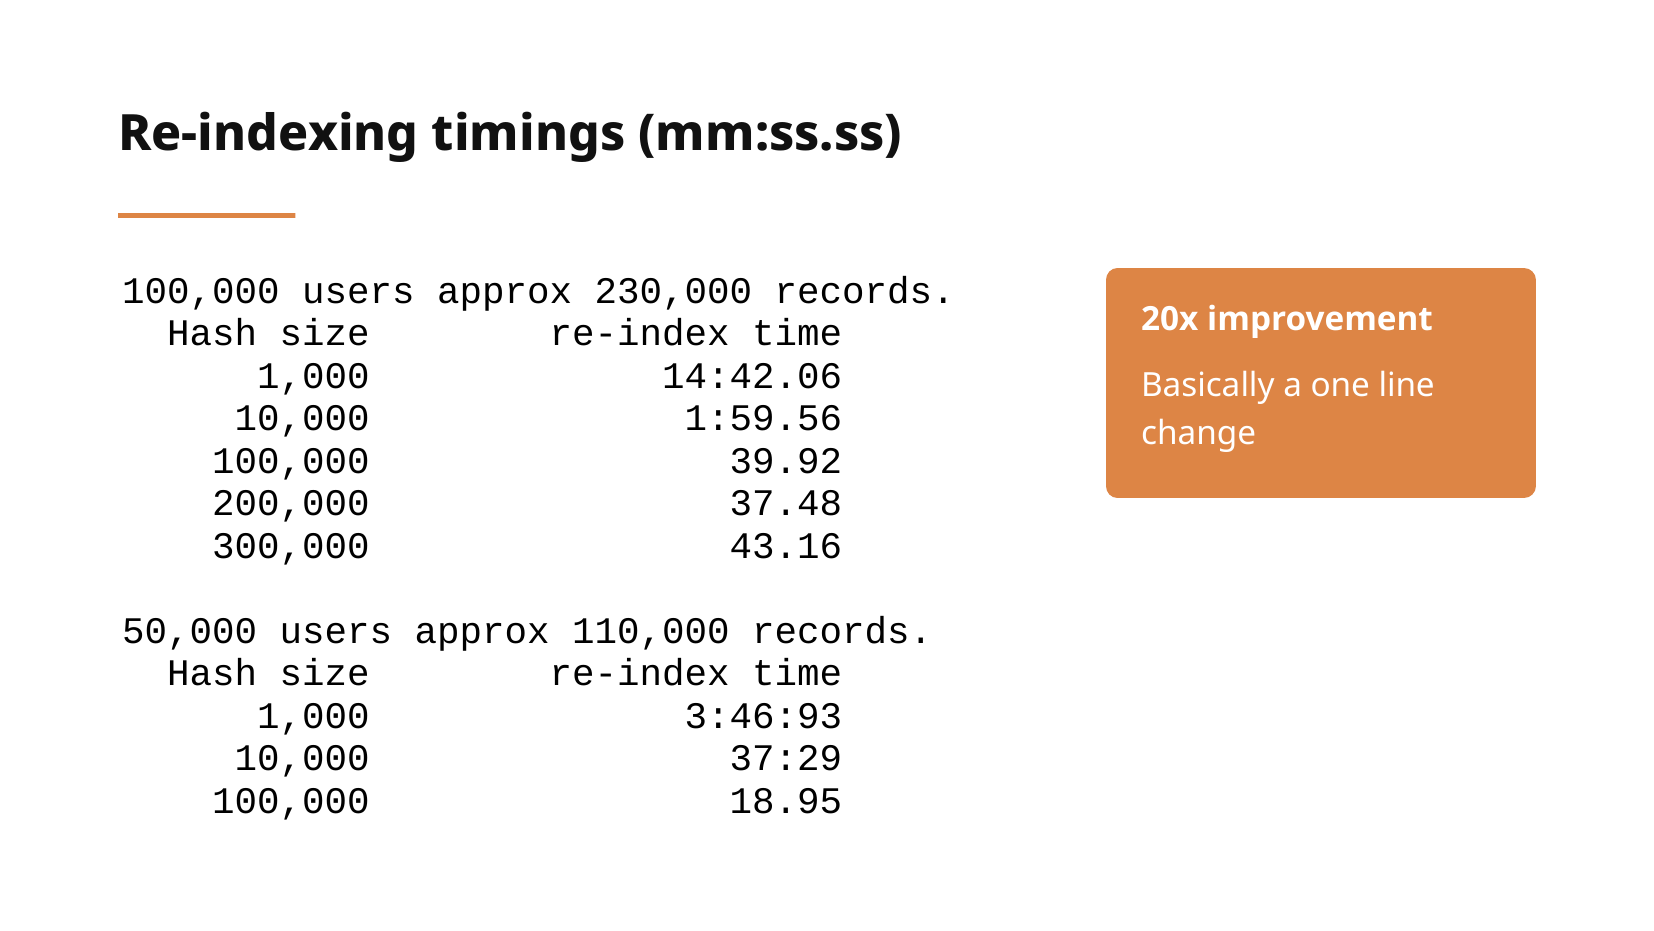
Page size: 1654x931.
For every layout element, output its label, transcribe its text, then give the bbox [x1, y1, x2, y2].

text_box 20x improvement Basically a one line change [1117, 279, 1524, 487]
text_box 100,000 users approx 230,000 records. Hash size re-index time 1,000 14:42.06 10,000 1:59.56 100,000 39.92 200,000 37.48 300,000 43.16 50,000 users approx 110,000 records. Hash size re-index time 1,000 3:46:93 10,000 37:29 100,000 18.95 [107, 276, 992, 863]
title Re-indexing timings (mm:ss.ss) [118, 94, 1536, 166]
